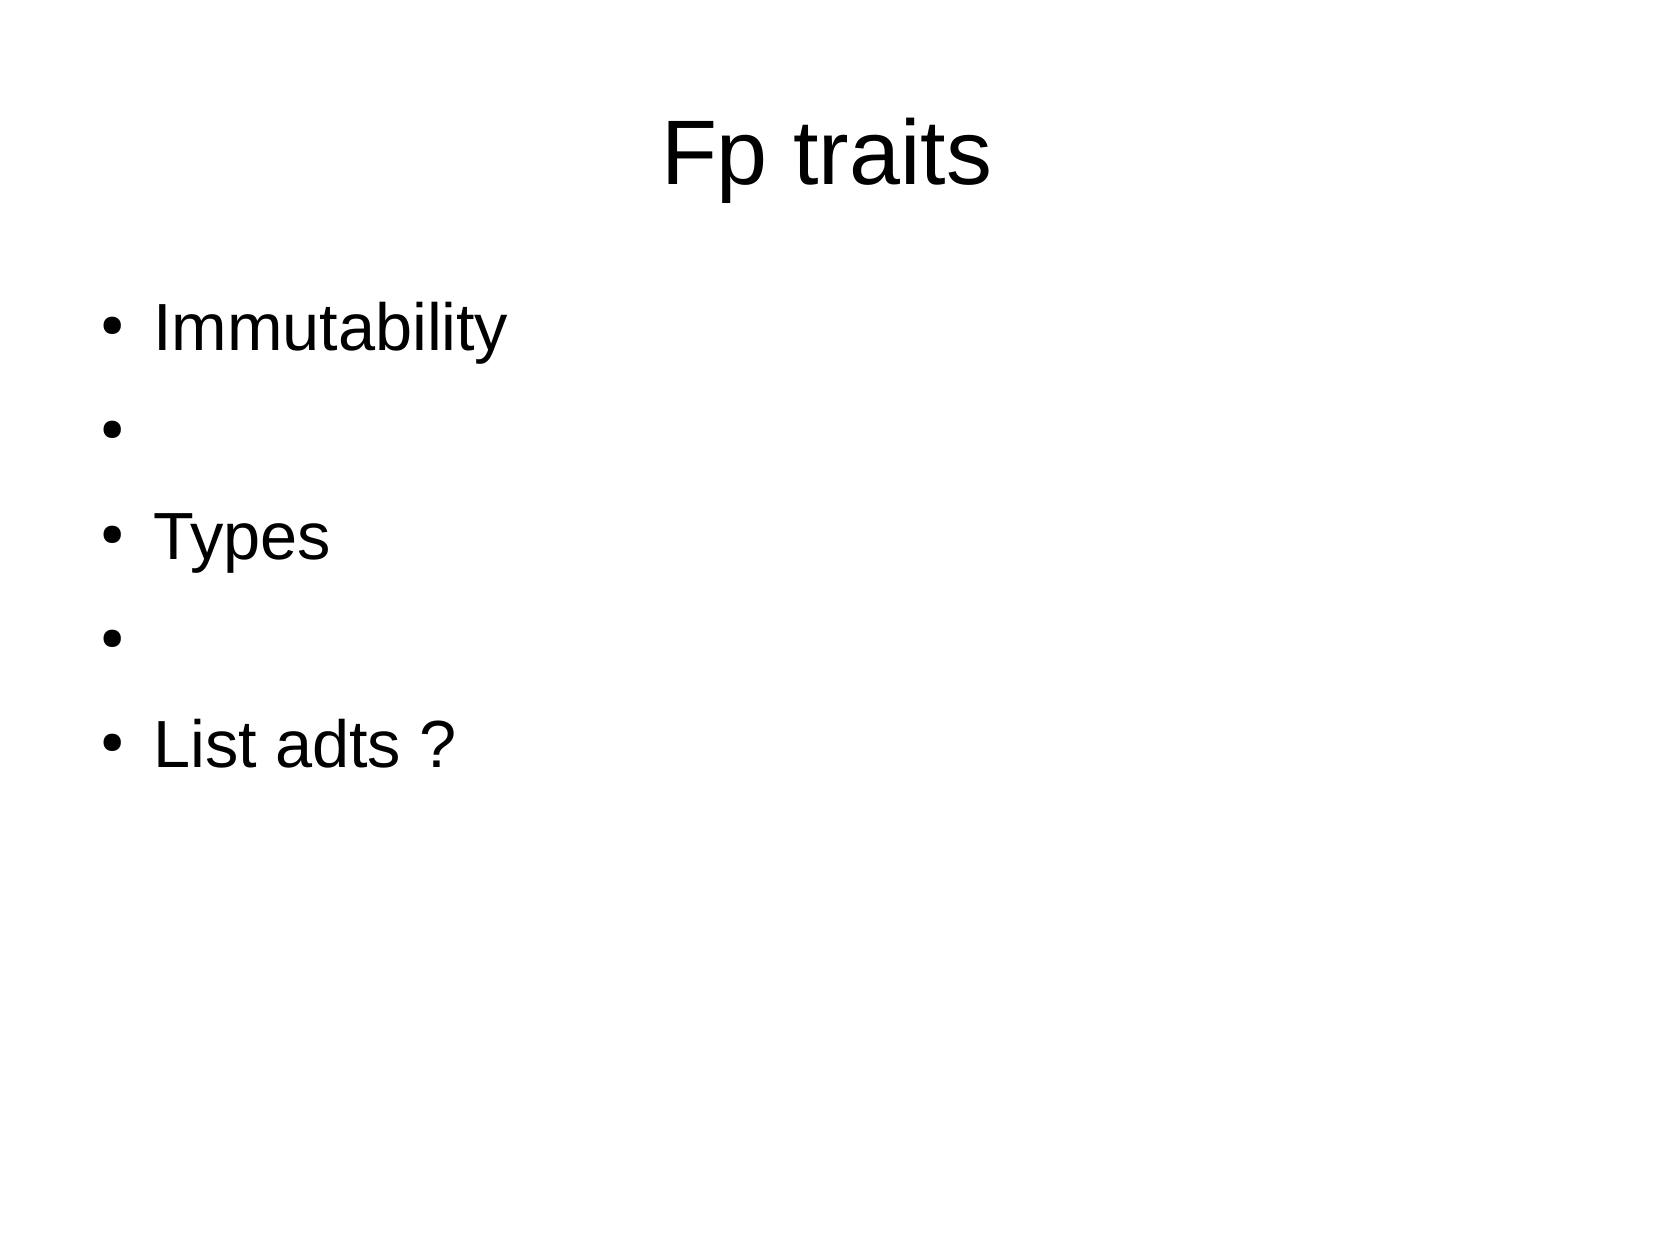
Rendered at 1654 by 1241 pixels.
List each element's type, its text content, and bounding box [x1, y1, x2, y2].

title Fp traits [82, 49, 1571, 257]
list Immutability Types List adts ? [82, 290, 1571, 1010]
